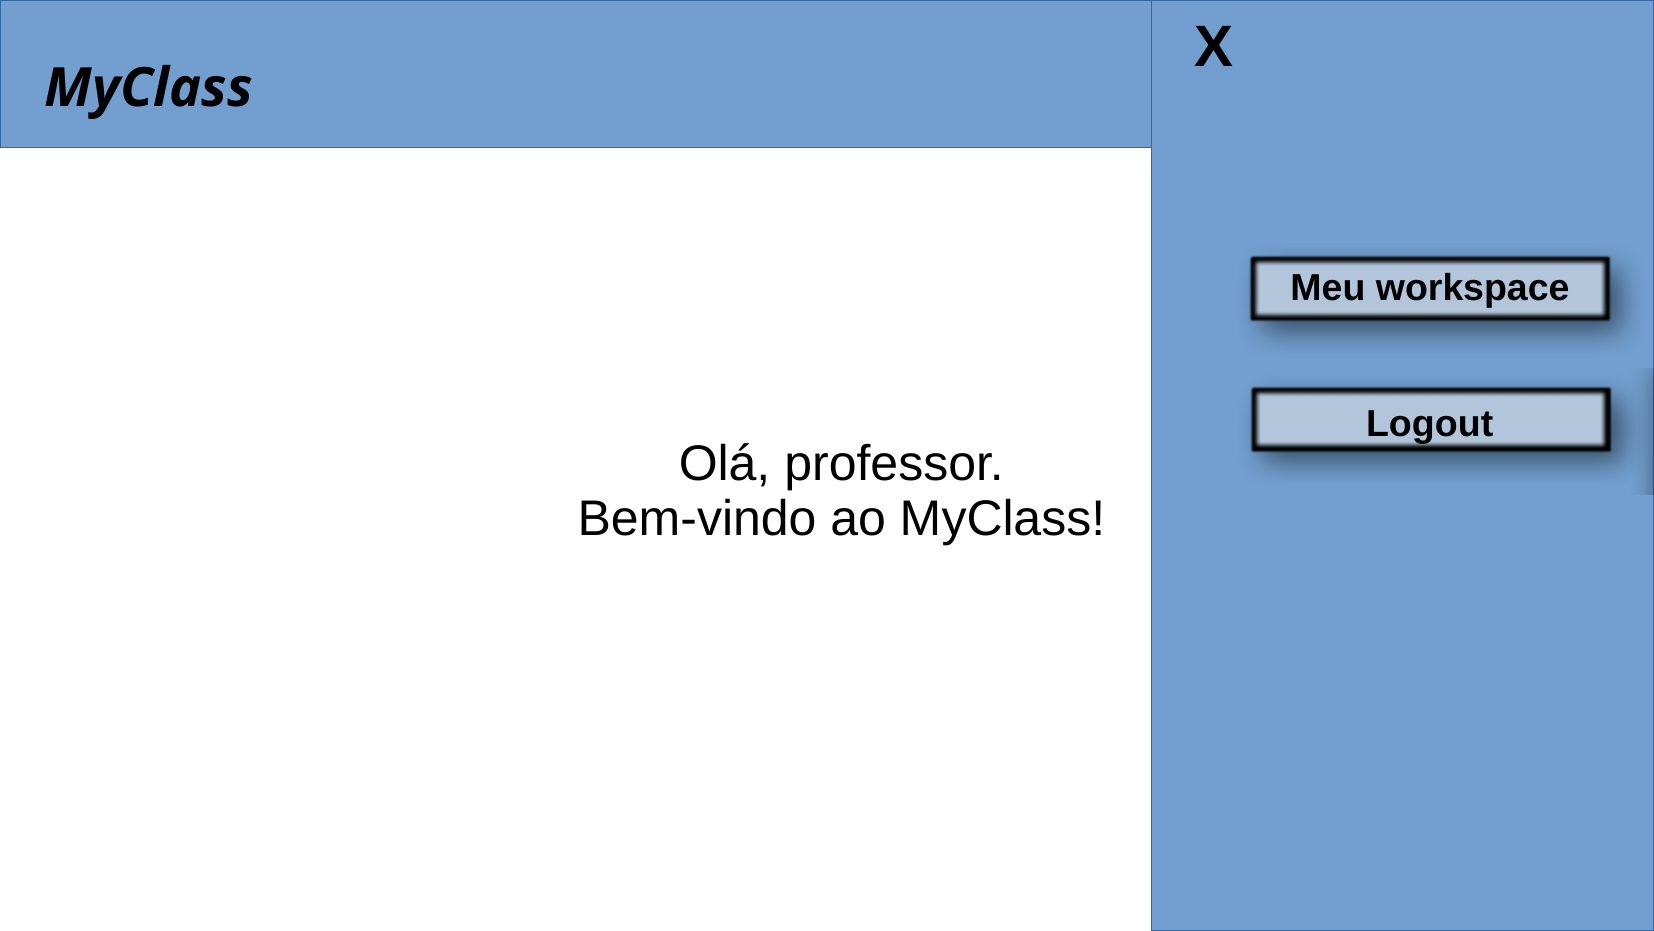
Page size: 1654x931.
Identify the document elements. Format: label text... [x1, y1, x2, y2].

text_box Meu workspace [1252, 259, 1608, 316]
text_box X [1169, 5, 1258, 86]
text_box [0, 0, 1654, 931]
text_box Logout [1252, 394, 1608, 452]
text_box Olá, professor. Bem-vindo ao MyClass! [383, 427, 1151, 554]
text_box MyClass [29, 41, 296, 111]
